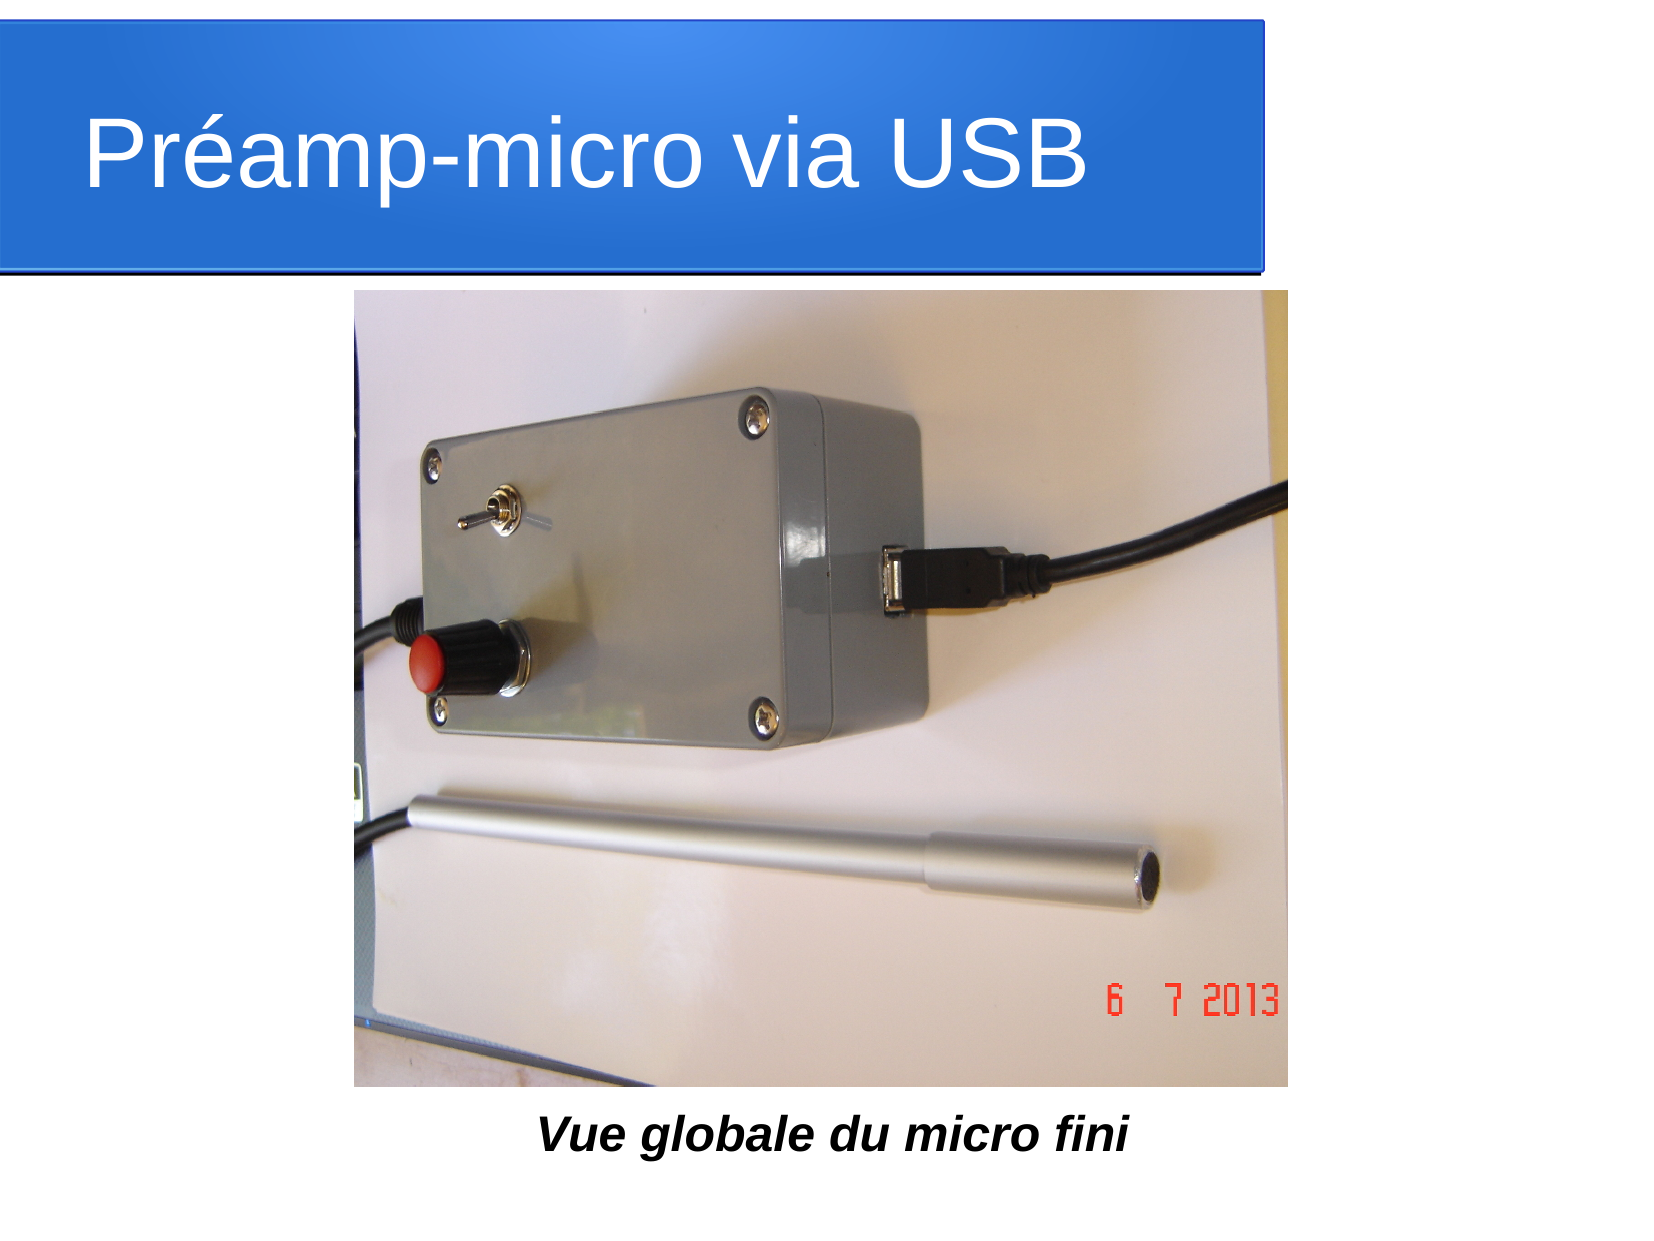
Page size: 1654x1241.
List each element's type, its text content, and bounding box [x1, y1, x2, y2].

title Préamp-micro via USB [82, 49, 1250, 257]
picture [354, 290, 1288, 1087]
text_box Vue globale du micro fini [307, 1098, 1359, 1170]
